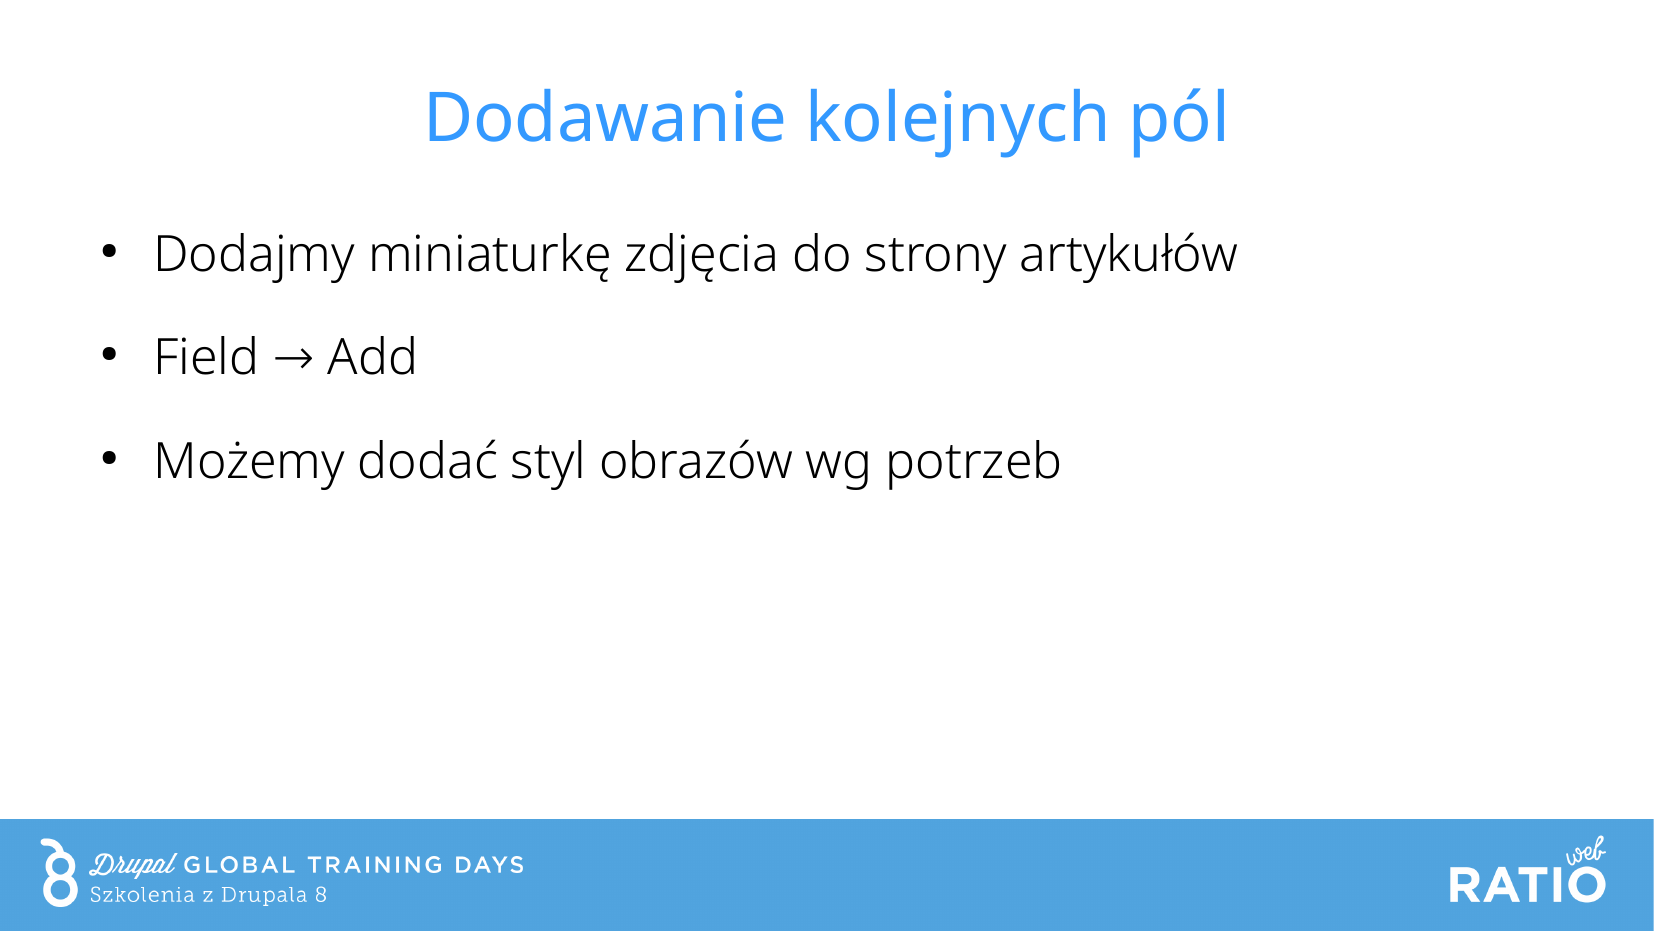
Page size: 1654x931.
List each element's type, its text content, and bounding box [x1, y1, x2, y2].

title Dodawanie kolejnych pól [82, 37, 1571, 193]
list Dodajmy miniaturkę zdjęcia do strony artykułów Field → Add Możemy dodać styl obrazów wg potrzeb [82, 217, 1571, 758]
picture [0, 0, 1654, 931]
